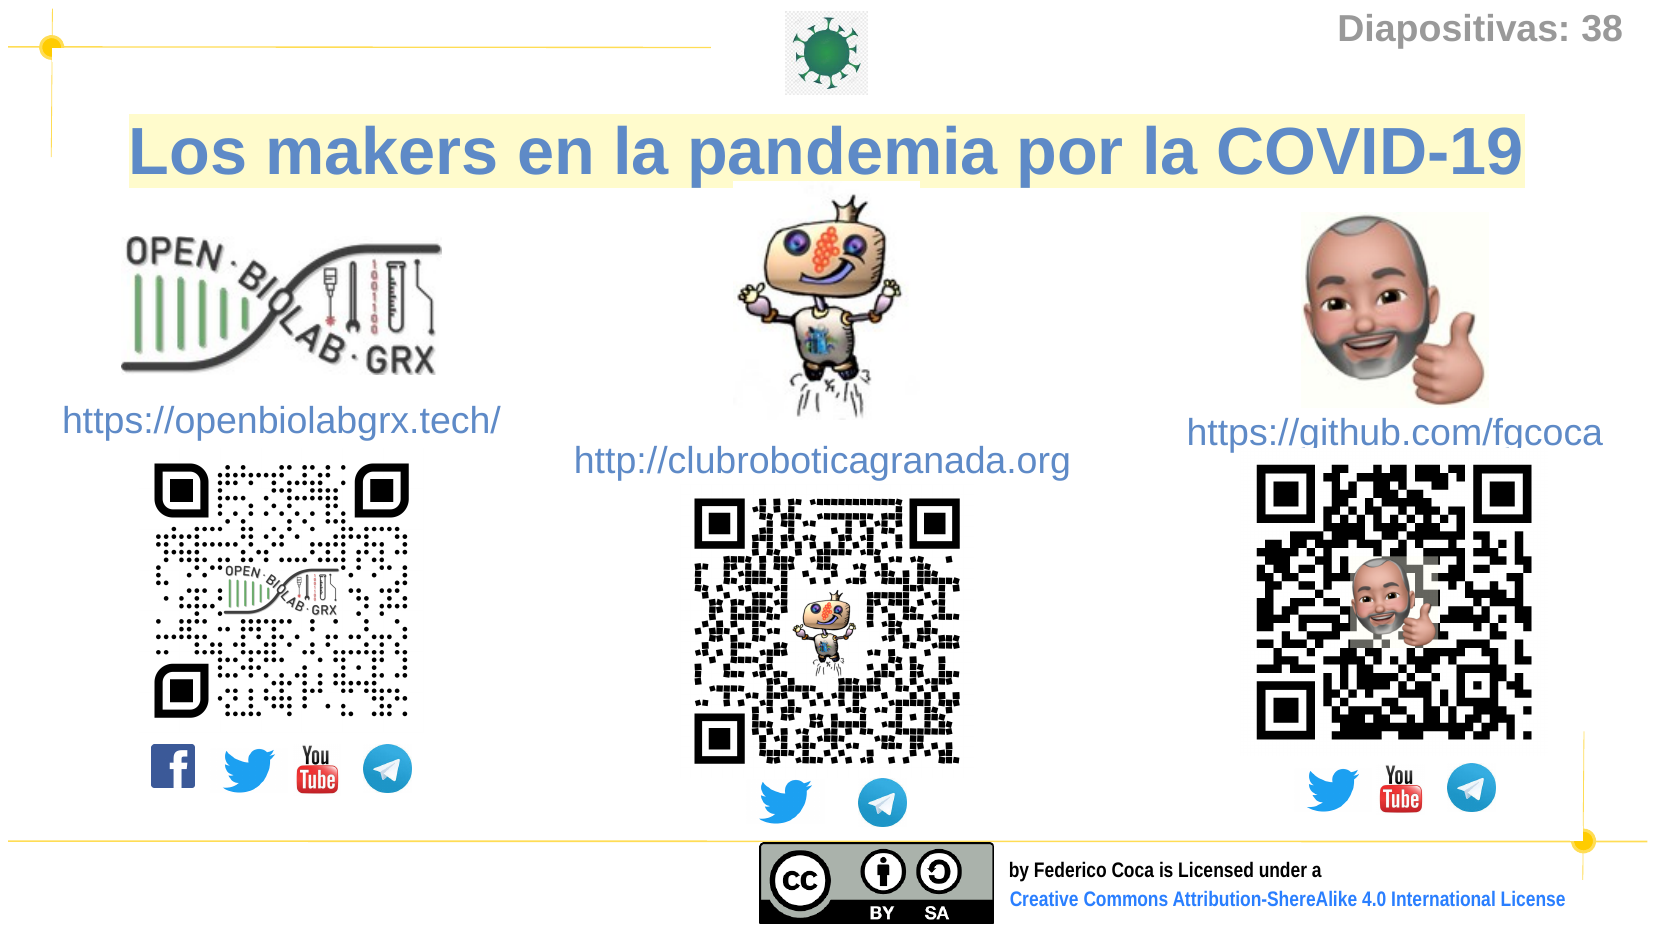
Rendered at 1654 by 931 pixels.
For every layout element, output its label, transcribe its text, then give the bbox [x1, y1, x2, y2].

text_box http://clubroboticagranada.org [559, 432, 1095, 495]
picture [1376, 764, 1425, 815]
picture [293, 744, 341, 796]
picture [733, 181, 920, 420]
picture [785, 11, 868, 95]
text_box https://github.com/fgcoca [1171, 403, 1619, 461]
picture [151, 744, 195, 788]
picture [1447, 763, 1496, 812]
picture [210, 748, 288, 793]
text_box Diapositivas: 38 [1322, 0, 1644, 57]
picture [139, 448, 424, 733]
picture [746, 779, 825, 824]
picture [363, 744, 412, 793]
picture [1294, 768, 1372, 812]
text_box Los makers en la pandemia por la COVID-19 [112, 106, 1542, 196]
picture [680, 484, 974, 827]
picture [1301, 212, 1489, 403]
picture [1240, 448, 1548, 756]
text_box https://openbiolabgrx.tech/ [47, 391, 516, 449]
picture [121, 236, 442, 375]
